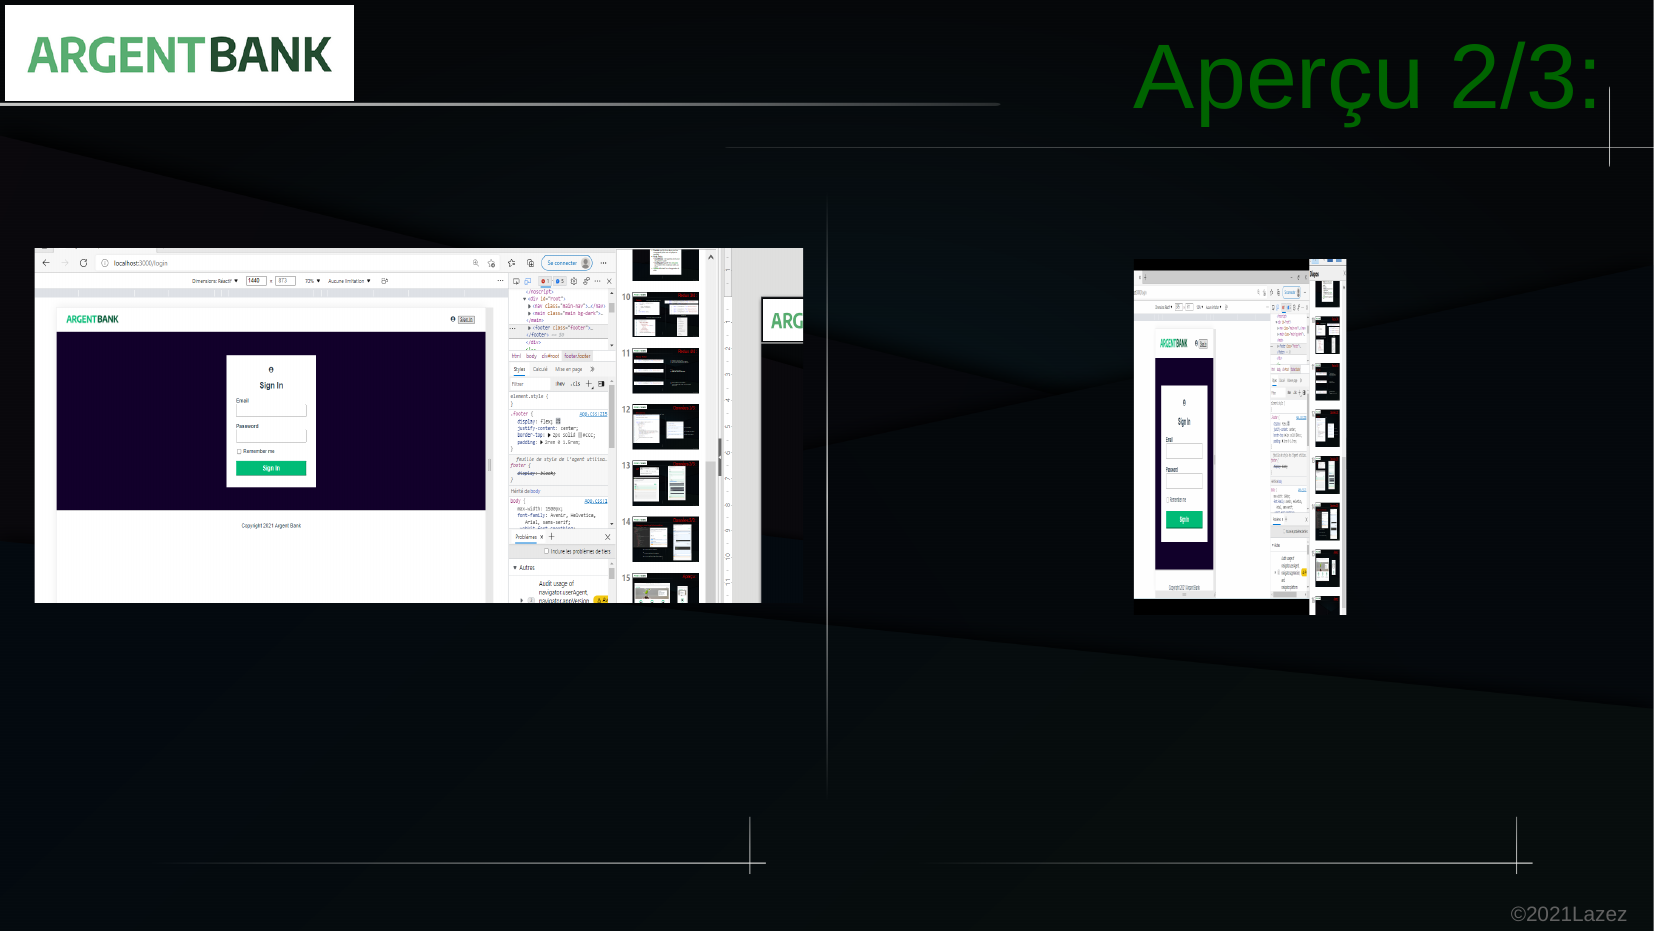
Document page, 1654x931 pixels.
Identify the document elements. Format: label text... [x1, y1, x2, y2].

picture [0, 0, 1654, 931]
title Aperçu 2/3: [1133, 23, 1607, 130]
text_box ©2021Lazez [1496, 895, 1654, 931]
